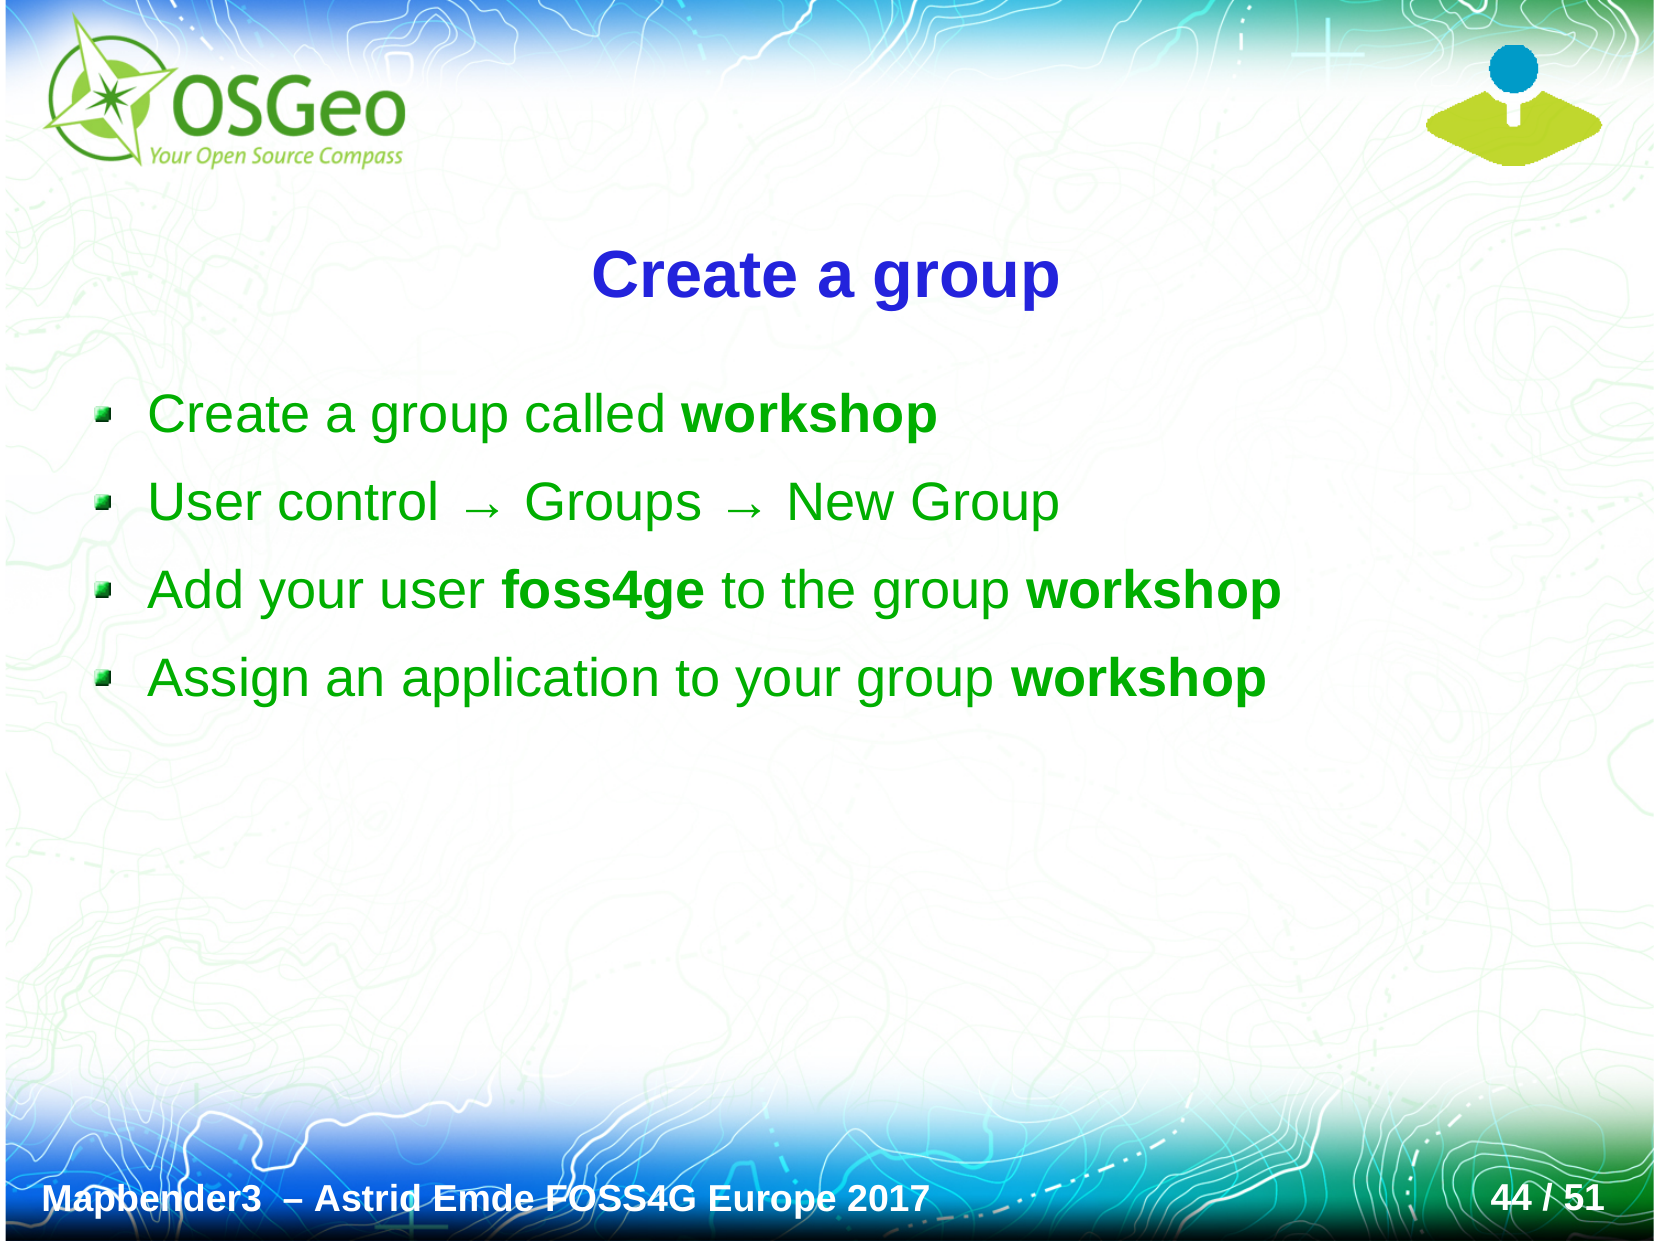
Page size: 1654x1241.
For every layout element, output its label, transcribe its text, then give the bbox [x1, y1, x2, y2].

picture [5, 0, 1654, 1241]
title Create a group [82, 200, 1571, 349]
list Create a group called workshop User control → Groups → New Group Add your user foss4ge to the group workshop Assign an application to your group workshop [76, 383, 1565, 1203]
